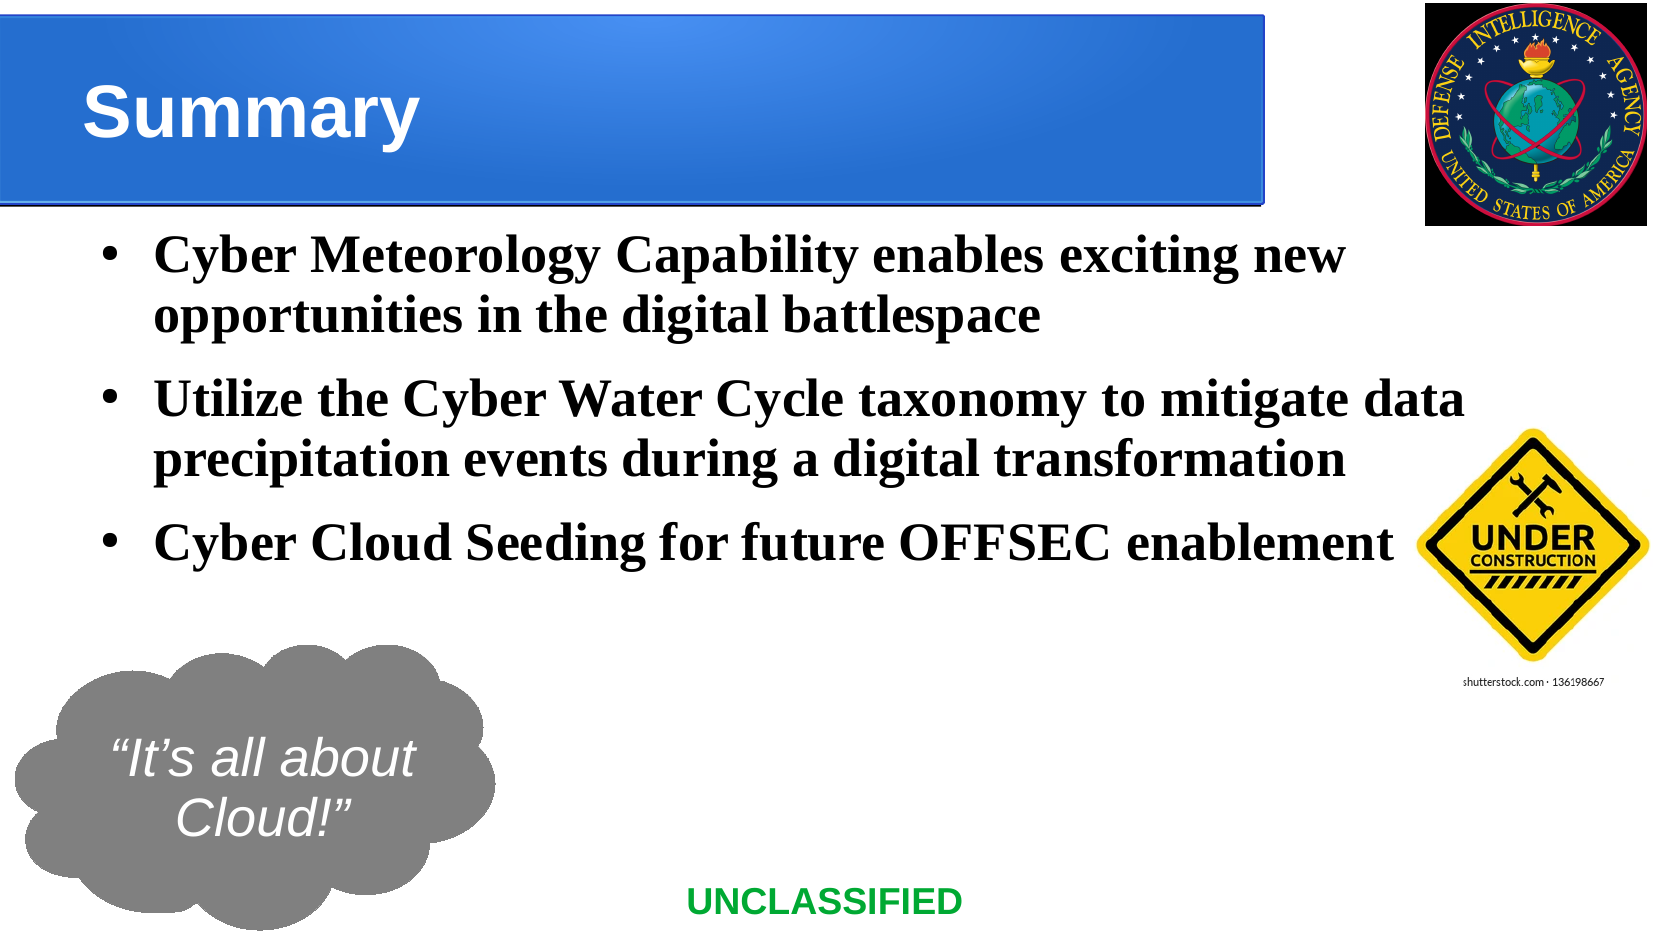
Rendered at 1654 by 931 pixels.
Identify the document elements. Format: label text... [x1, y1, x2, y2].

text_box [15, 687, 428, 931]
text_box “It’s all about Cloud!” [89, 720, 435, 856]
picture [1410, 419, 1654, 691]
list Cyber Meteorology Capability enables exciting new opportunities in the digital battlespace Utilize the Cyber Water Cycle taxonomy to mitigate data precipitation events during a digital transformation Cyber Cloud Seeding for future OFFSEC enablement [82, 224, 1571, 764]
picture [1425, 3, 1647, 226]
text_box [435, 764, 496, 843]
title Summary [82, 35, 1235, 189]
text_box UNCLASSIFIED [555, 873, 1096, 931]
